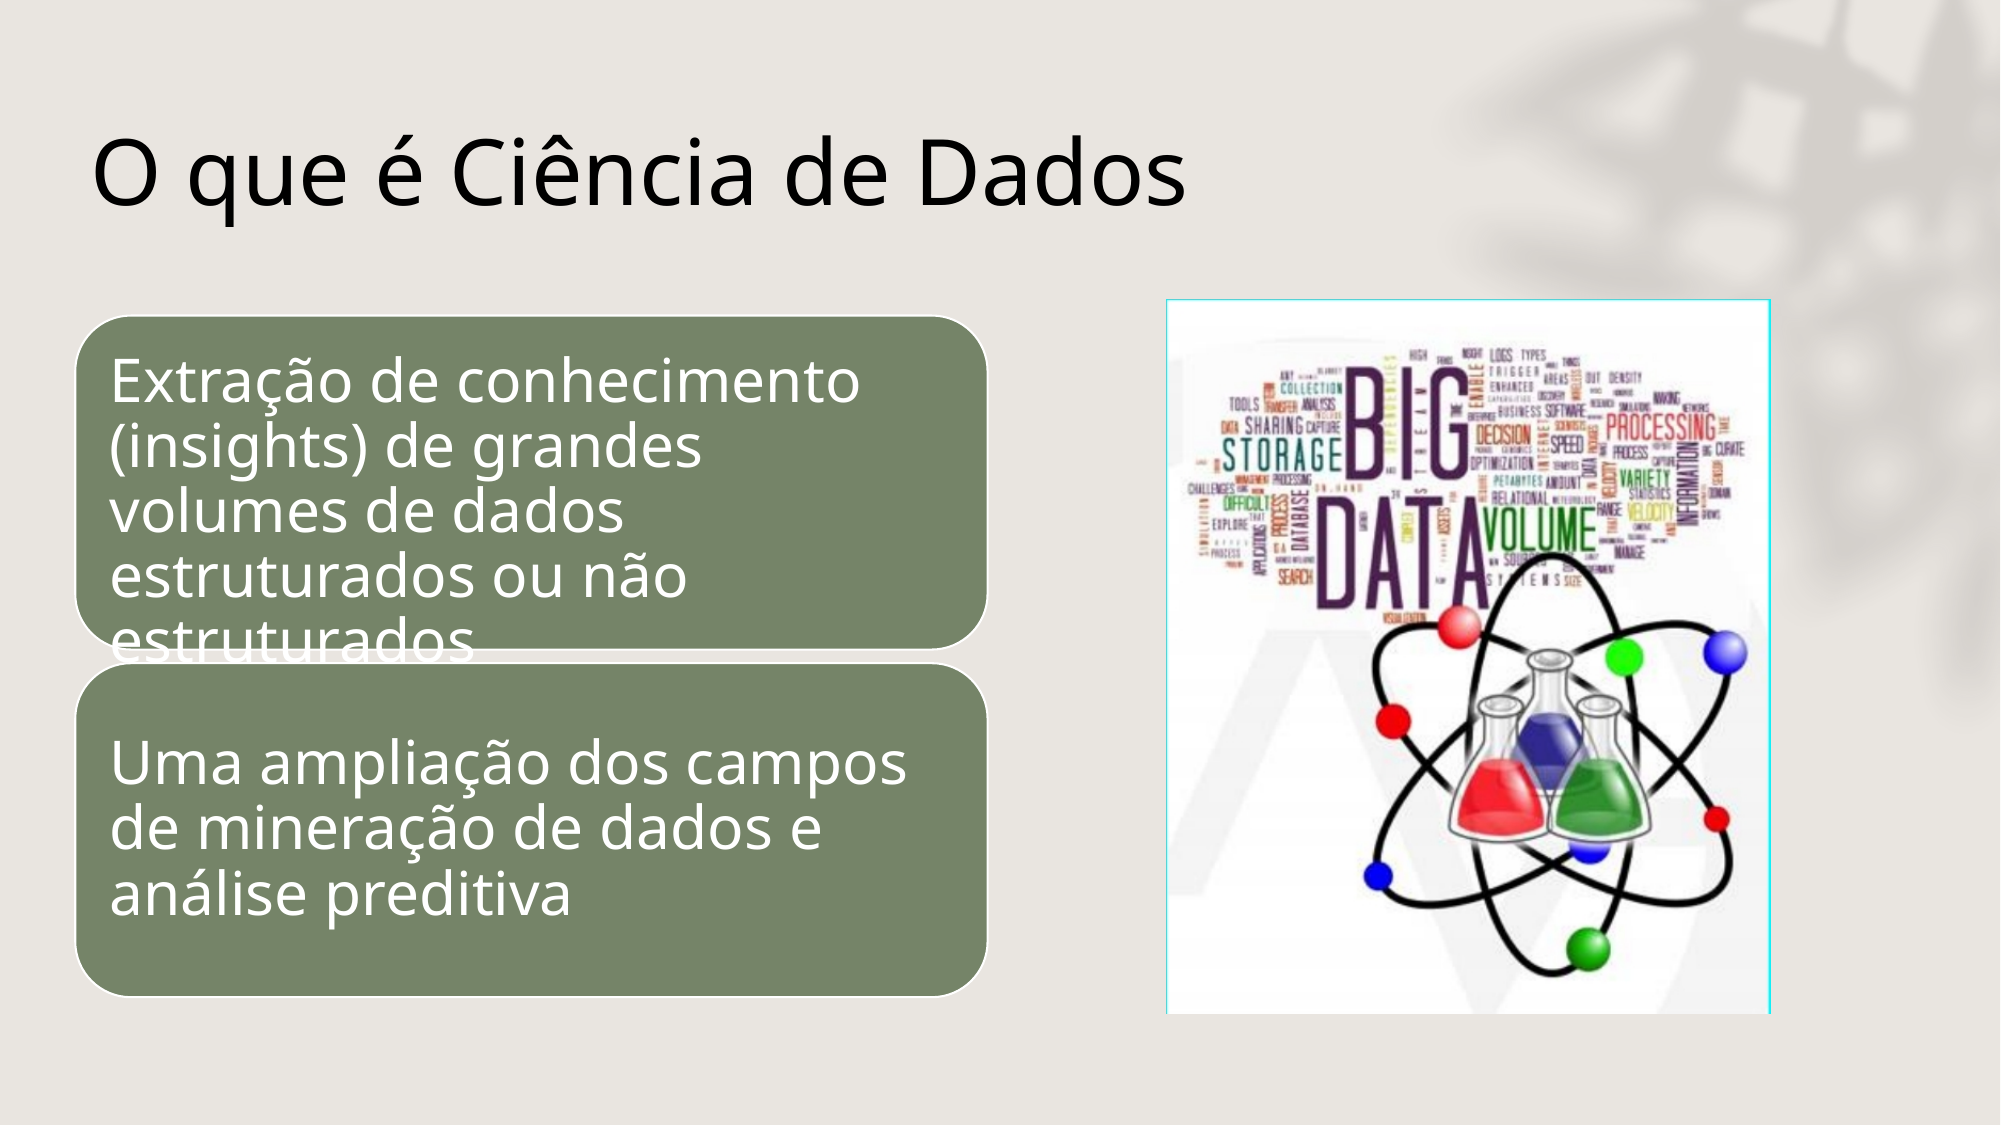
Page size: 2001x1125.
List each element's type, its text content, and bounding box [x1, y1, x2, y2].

picture [1166, 299, 1771, 1014]
text_box Extração de conhecimento (insights) de grandes volumes de dados estruturados ou não estruturados [75, 315, 988, 650]
title O que é Ciência de Dados [75, 60, 1863, 278]
text_box Uma ampliação dos campos de mineração de dados e análise preditiva [75, 663, 988, 998]
